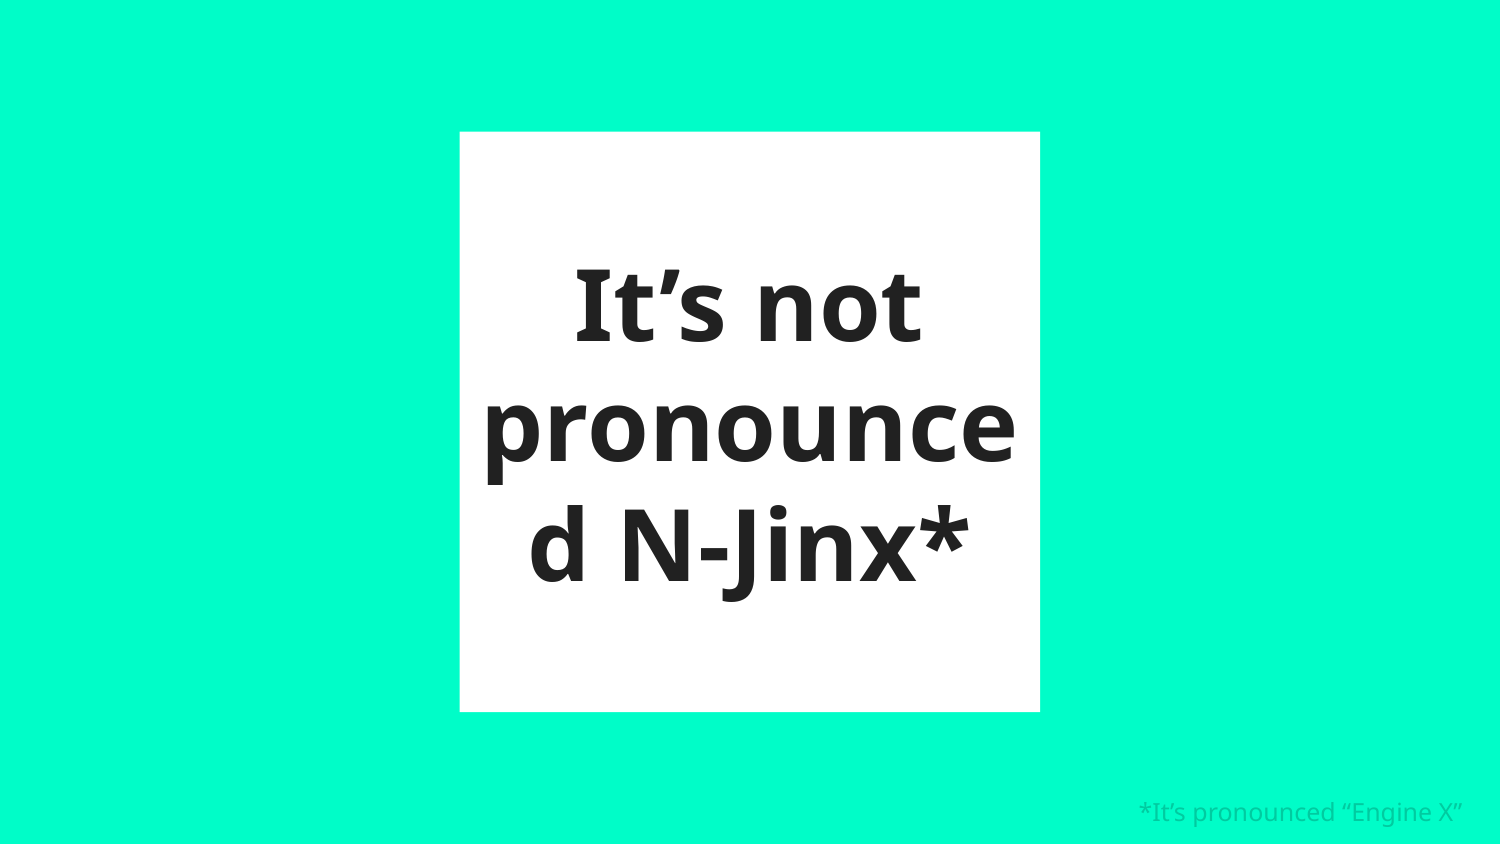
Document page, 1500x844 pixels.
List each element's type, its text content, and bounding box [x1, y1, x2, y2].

list *It’s pronounced “Engine X” [51, 776, 1479, 844]
title It’s not pronounced N-Jinx* [459, 131, 1041, 713]
